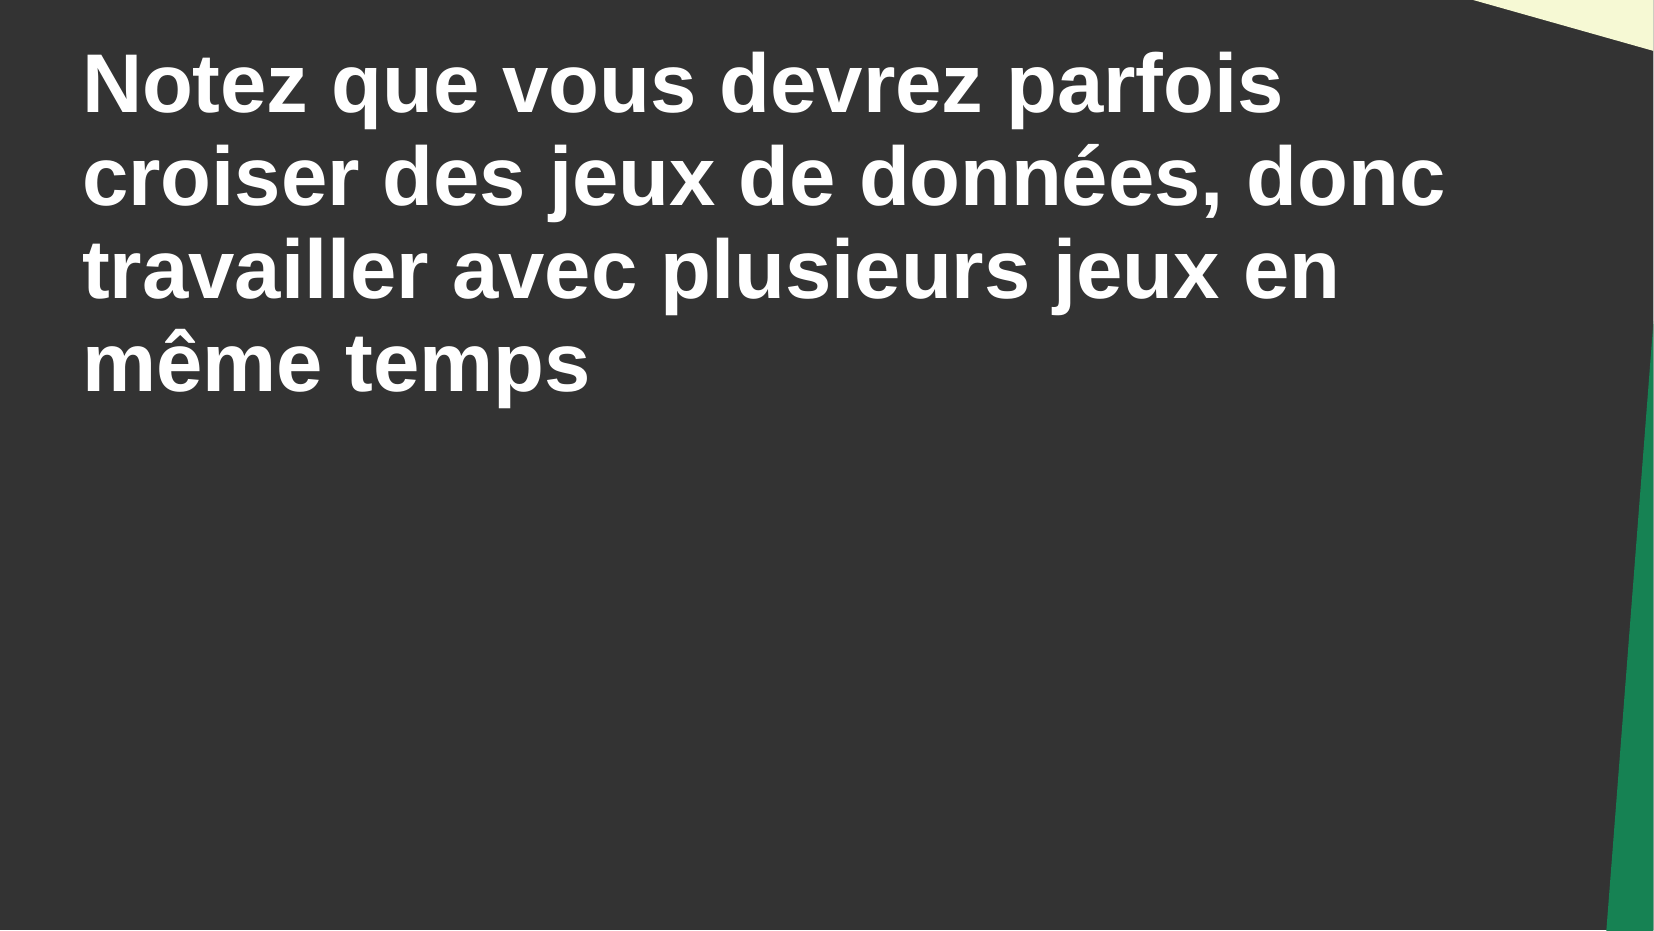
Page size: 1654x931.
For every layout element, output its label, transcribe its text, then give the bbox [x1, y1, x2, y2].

title Notez que vous devrez parfois croiser des jeux de données, donc travailler avec plusieurs jeux en même temps [82, 37, 1571, 410]
text_box [1473, 0, 1654, 52]
text_box [1606, 314, 1654, 931]
